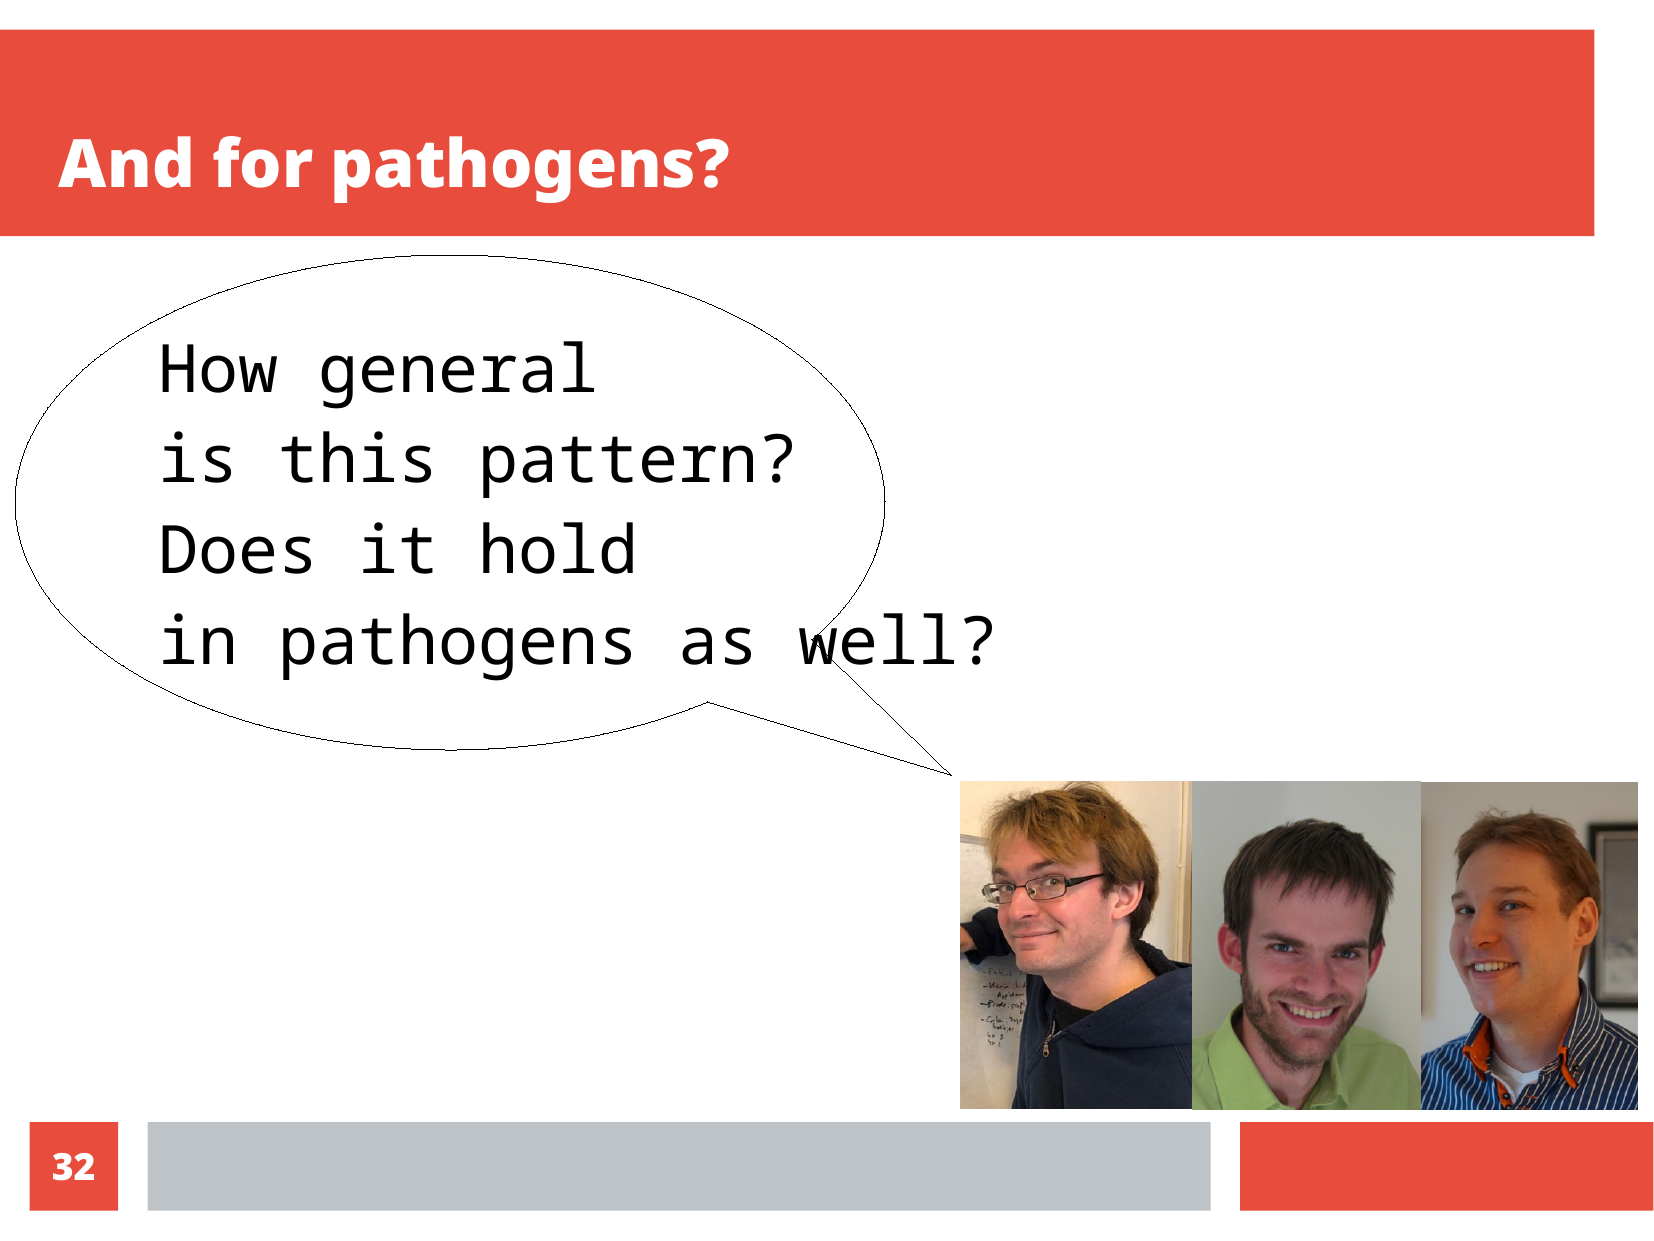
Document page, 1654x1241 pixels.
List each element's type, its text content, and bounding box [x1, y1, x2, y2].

picture [960, 781, 1638, 1111]
text_box How general is this pattern? Does it hold in pathogens as well? [15, 255, 952, 776]
title And for pathogens? [59, 59, 1595, 207]
